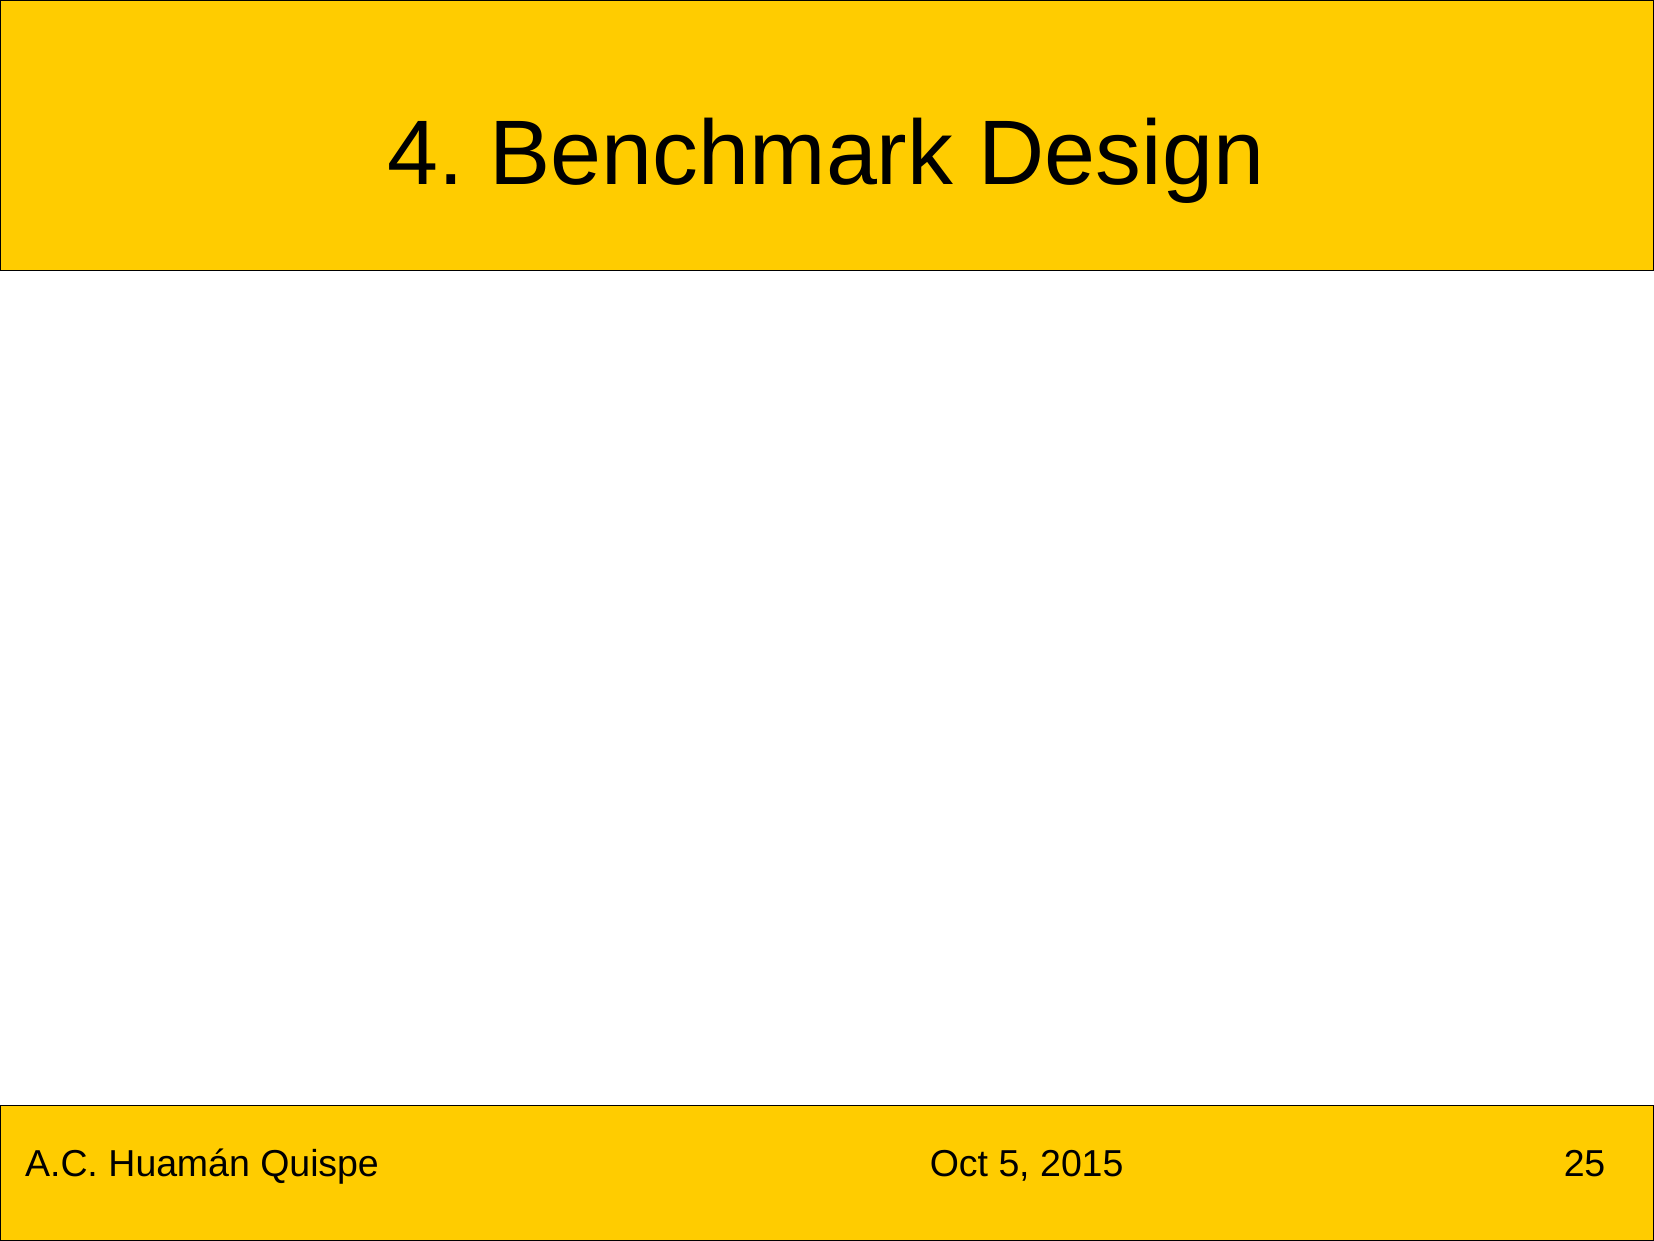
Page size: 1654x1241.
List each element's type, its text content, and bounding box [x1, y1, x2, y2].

title 4. Benchmark Design [82, 49, 1571, 257]
